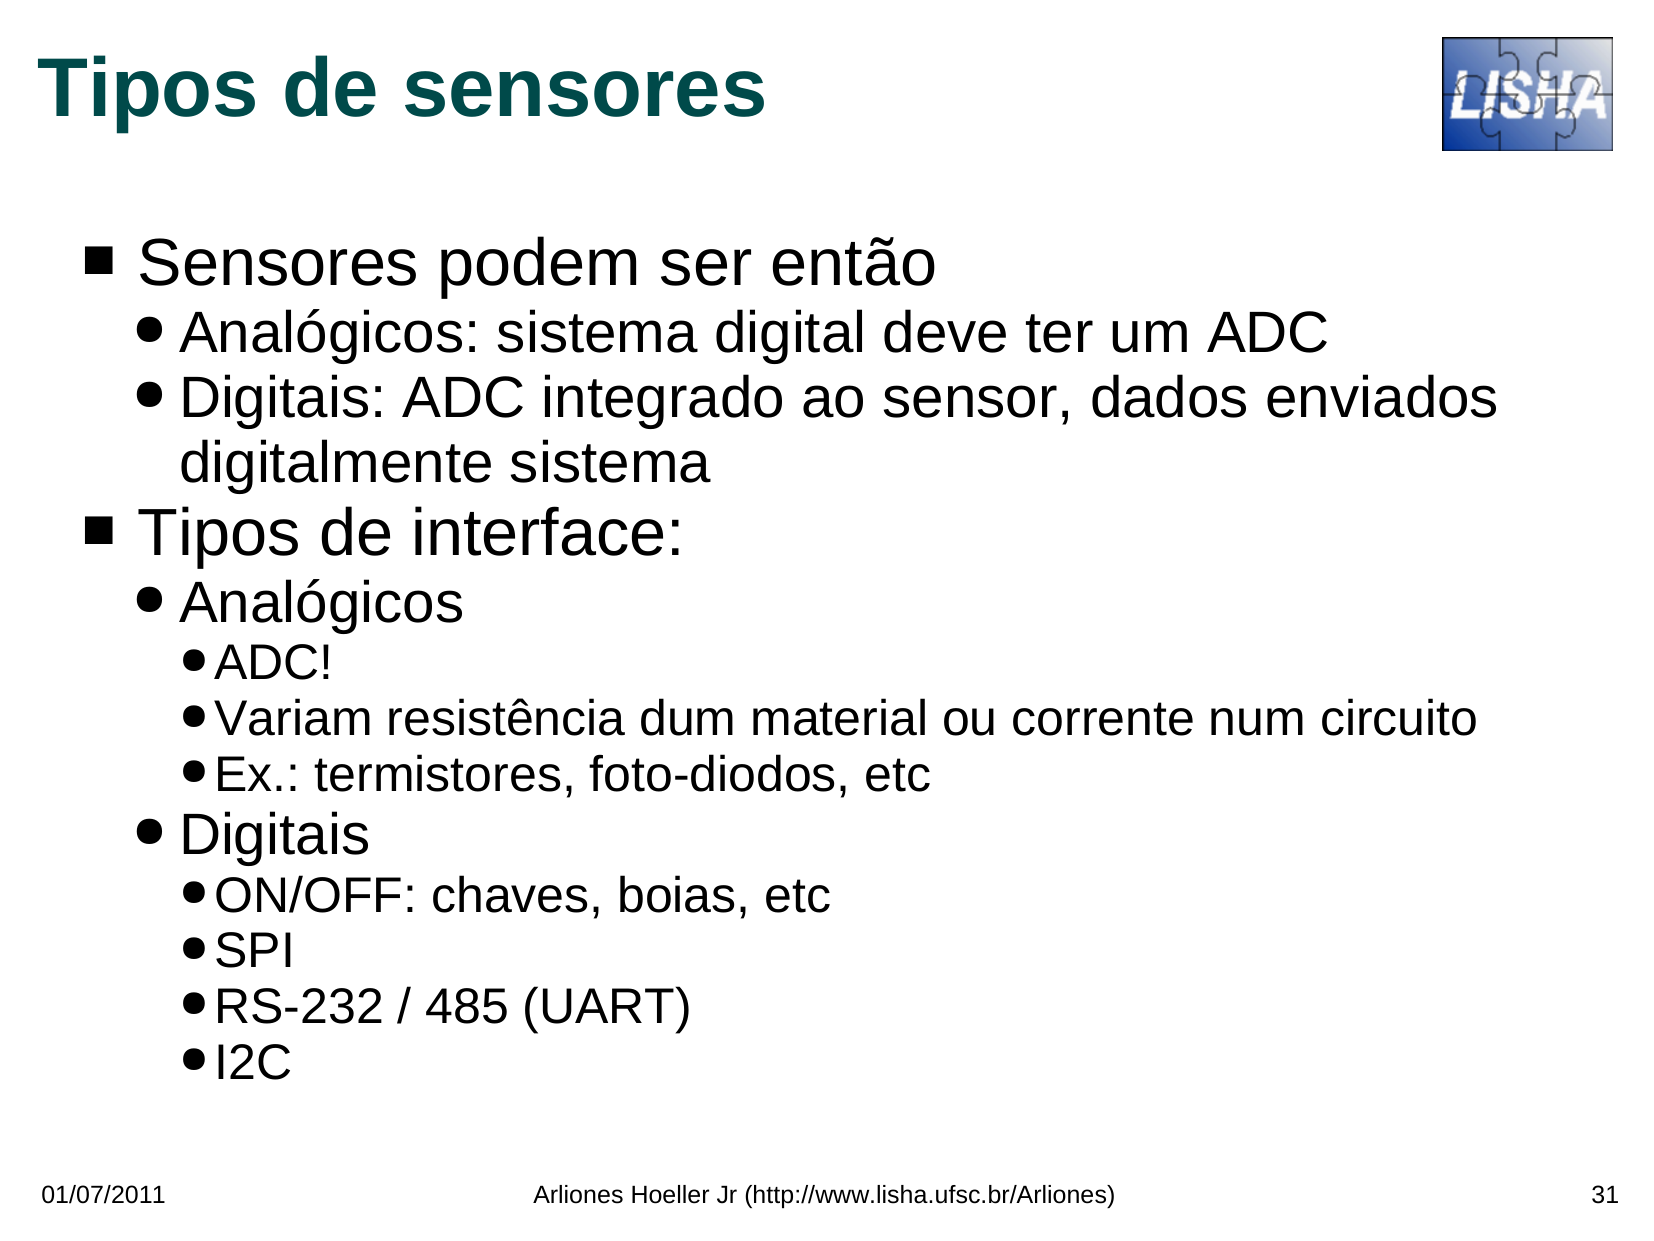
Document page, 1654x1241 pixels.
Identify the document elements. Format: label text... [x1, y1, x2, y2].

picture [1442, 37, 1613, 151]
list Sensores podem ser então Analógicos: sistema digital deve ter um ADC Digitais: ADC integrado ao sensor, dados enviados digitalmente sistema Tipos de interface: Analógicos ADC! Variam resistência dum material ou corrente num circuito Ex.: termistores, foto-diodos, etc Digitais ON/OFF: chaves, boias, etc SPI RS-232 / 485 (UART) I2C [37, 225, 1613, 1163]
title Tipos de sensores [37, 37, 1426, 151]
